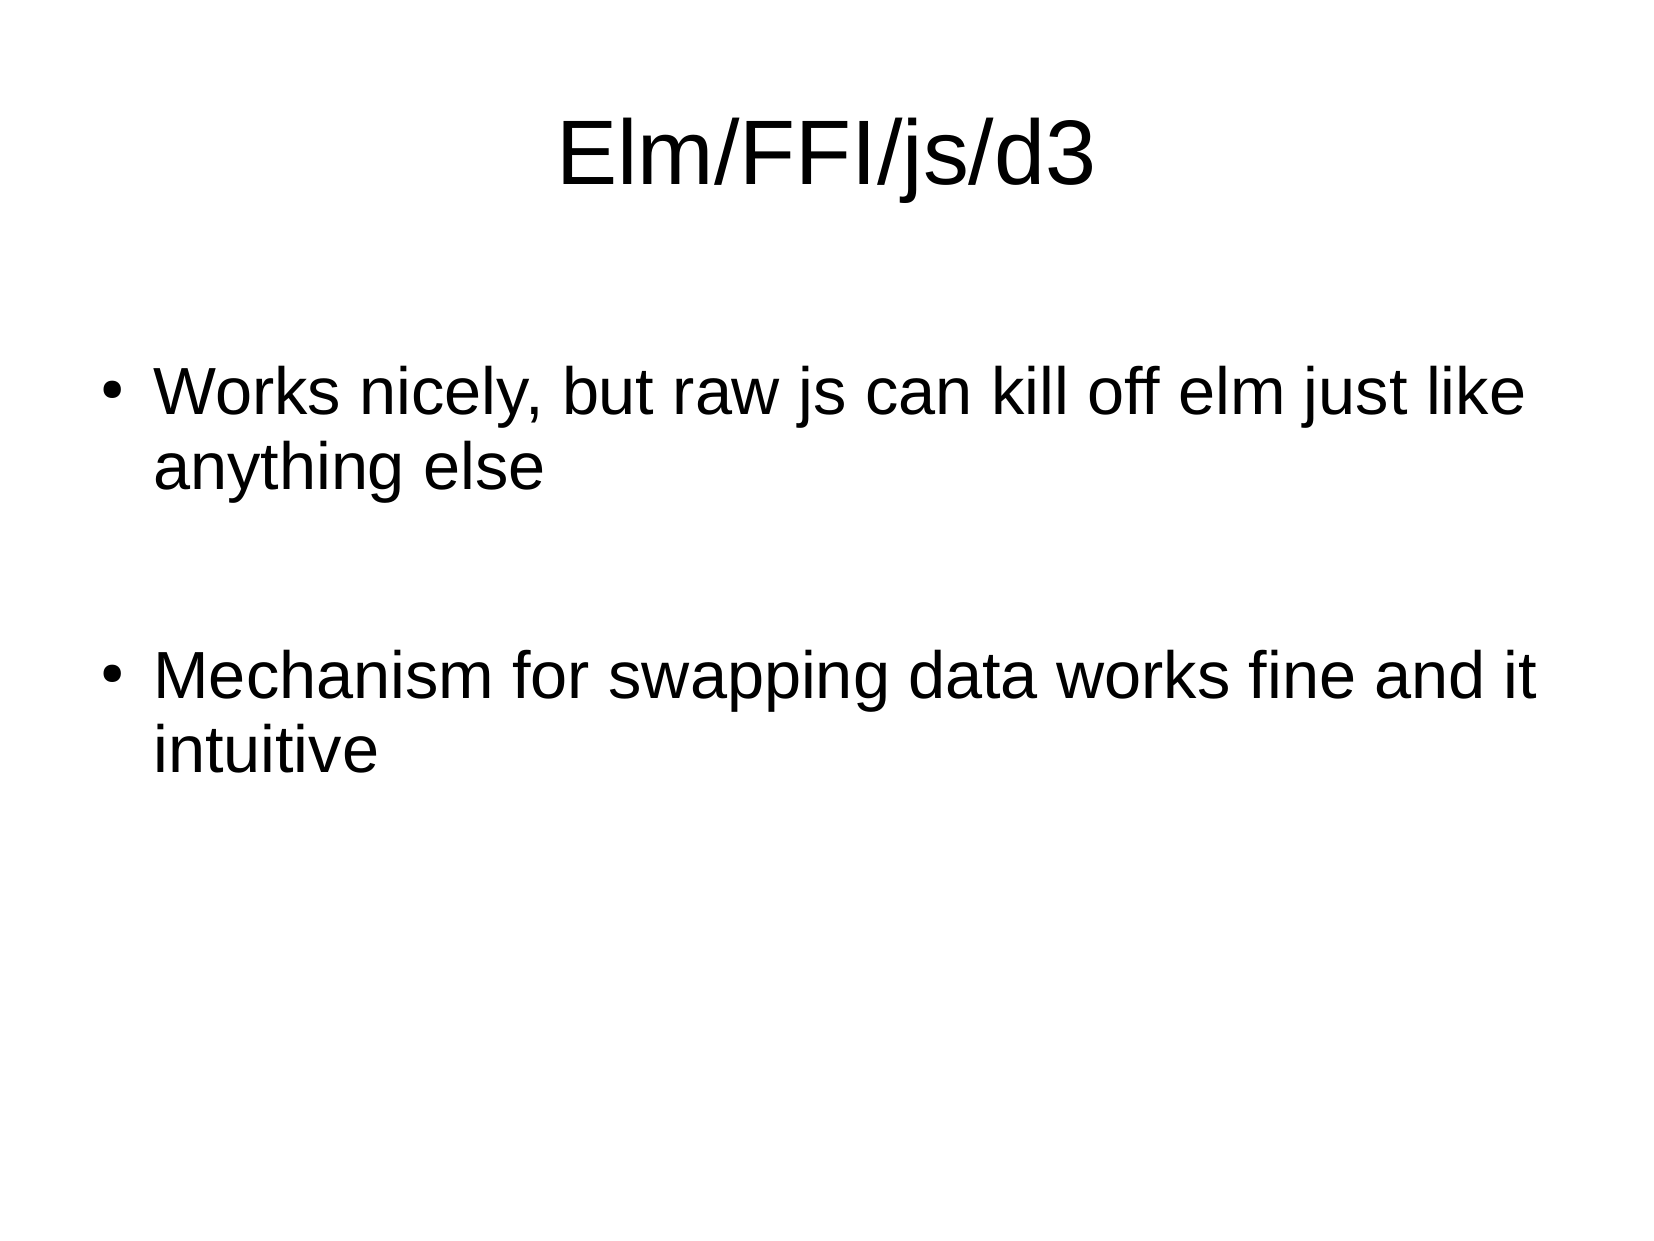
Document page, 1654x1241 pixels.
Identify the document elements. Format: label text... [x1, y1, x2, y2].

title Elm/FFI/js/d3 [82, 49, 1571, 257]
list Works nicely, but raw js can kill off elm just like anything else Mechanism for swapping data works fine and it intuitive [82, 354, 1571, 1010]
